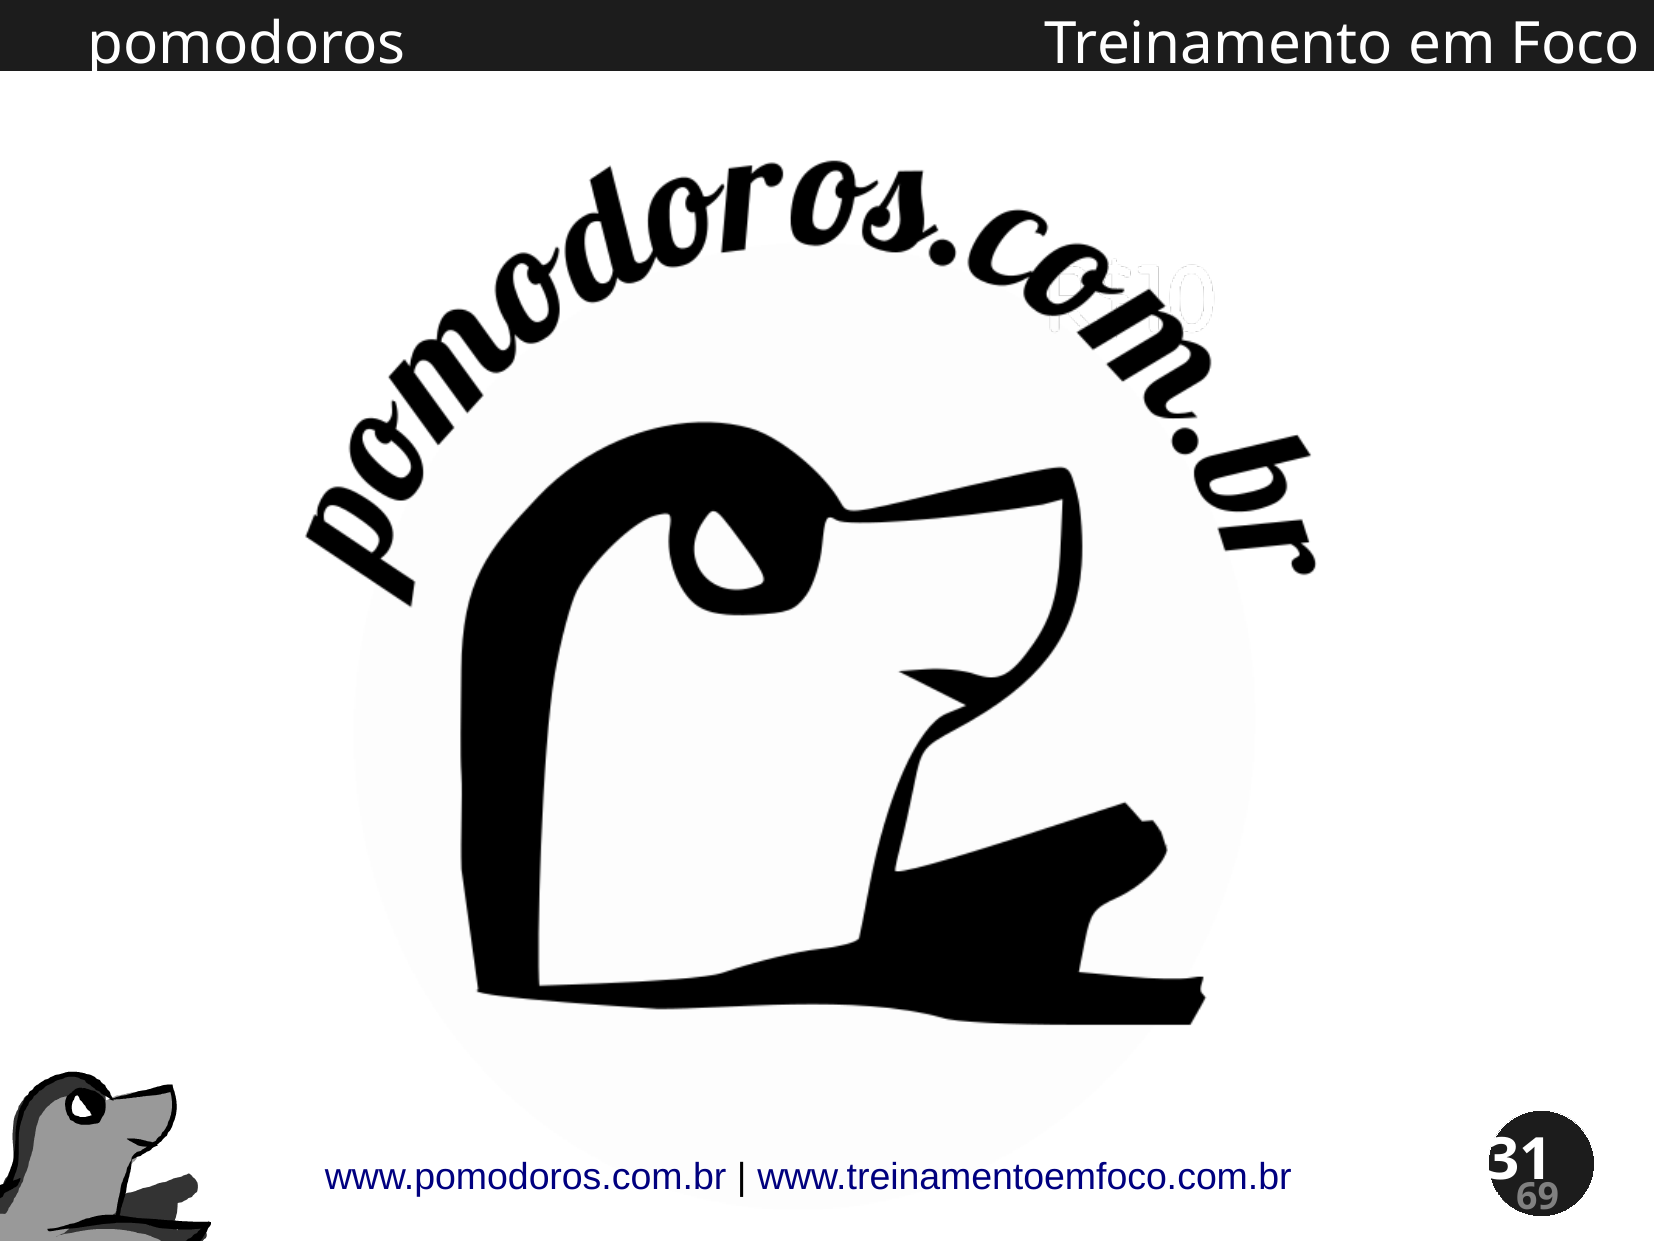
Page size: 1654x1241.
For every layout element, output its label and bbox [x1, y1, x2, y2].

picture [0, 23, 1441, 1241]
